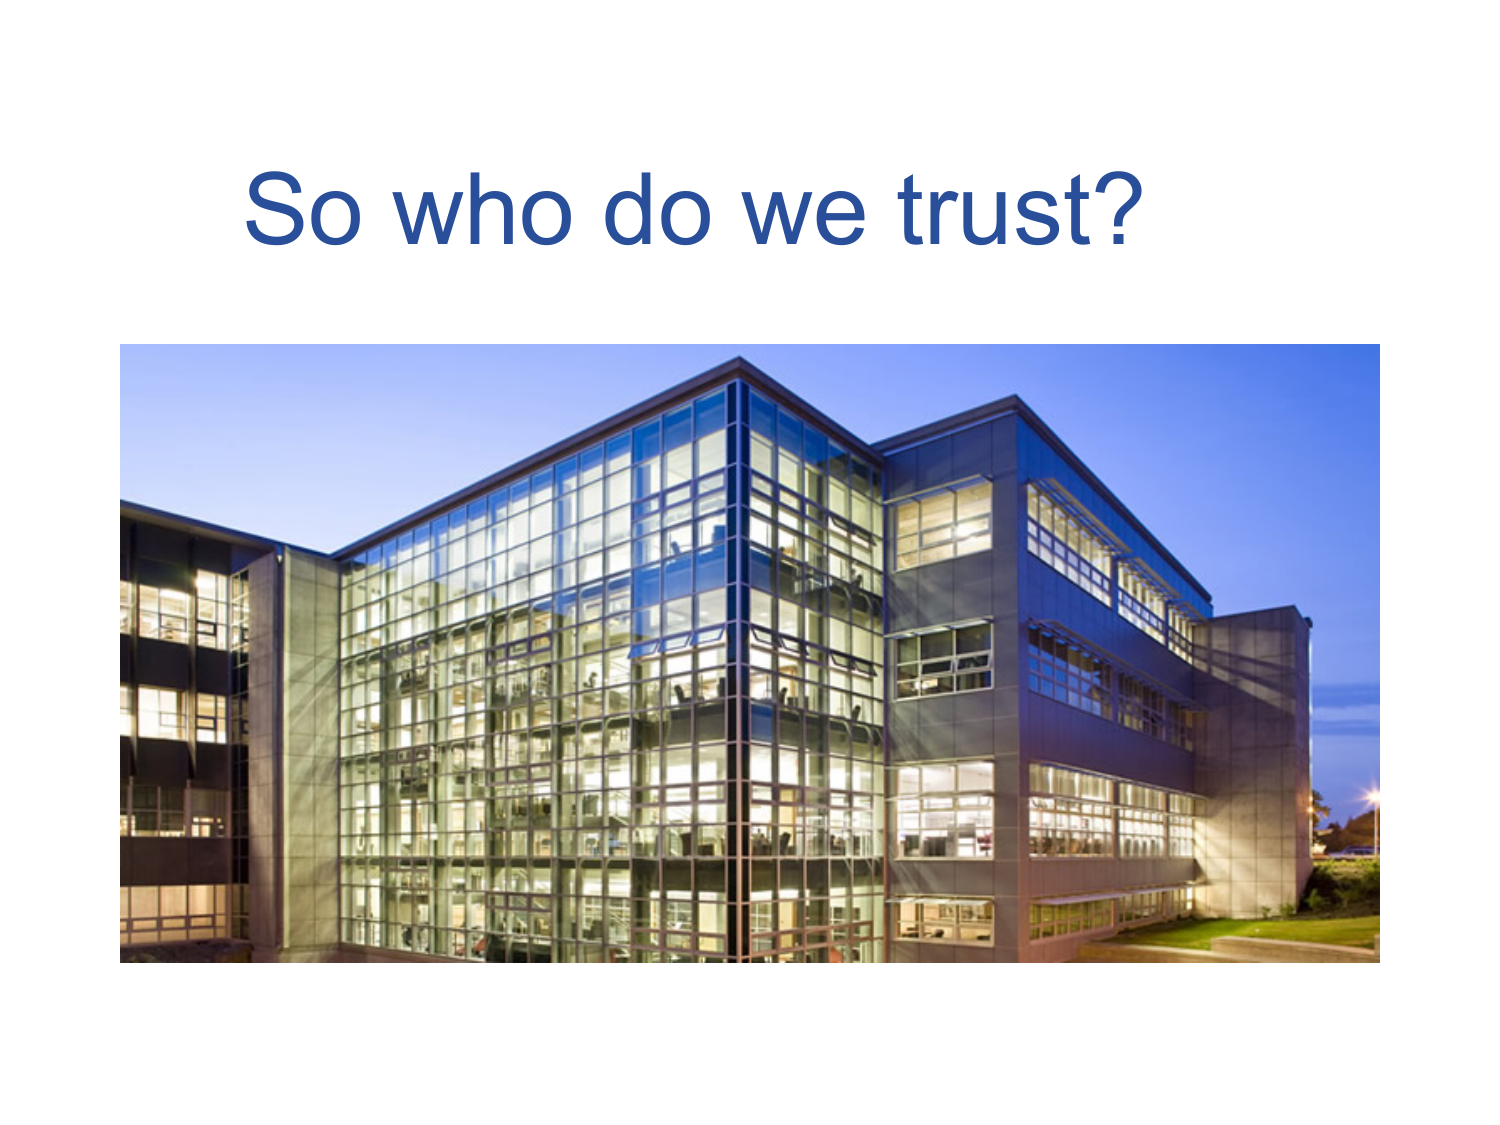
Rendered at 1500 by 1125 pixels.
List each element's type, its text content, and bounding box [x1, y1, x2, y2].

title So who do we trust? [181, 115, 1209, 304]
picture [120, 344, 1380, 963]
